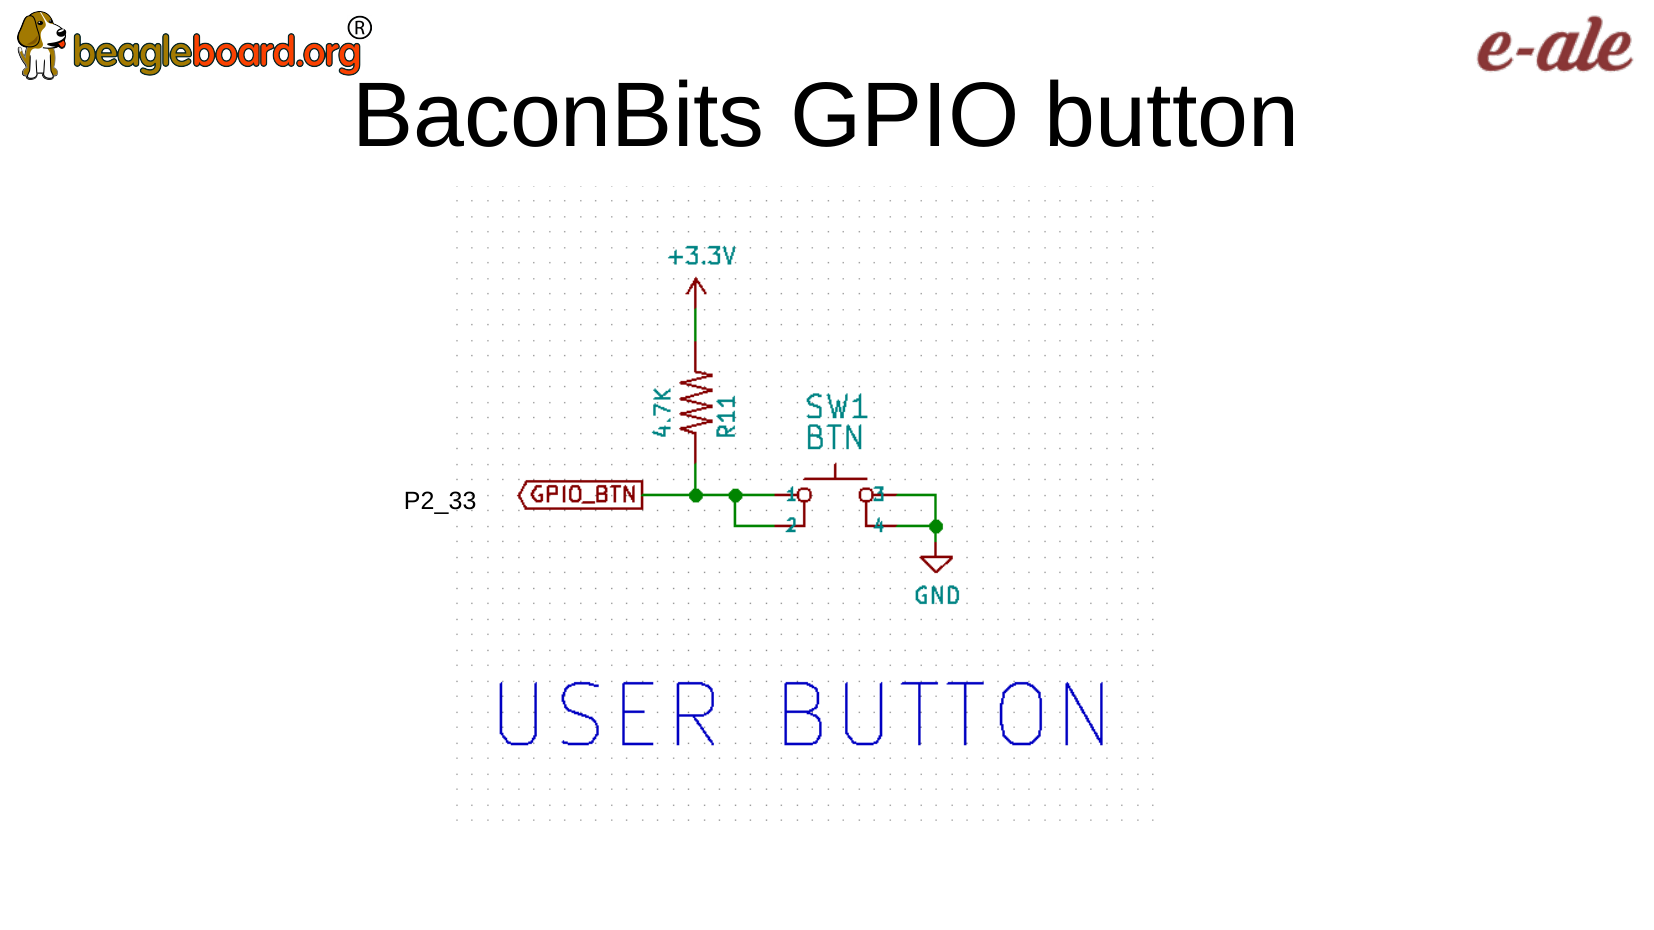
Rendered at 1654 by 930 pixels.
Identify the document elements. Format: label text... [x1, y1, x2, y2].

text_box P2_33 [389, 479, 492, 523]
picture [1475, 14, 1636, 74]
picture [453, 186, 1157, 822]
title BaconBits GPIO button [82, 37, 1571, 193]
picture [17, 11, 372, 80]
